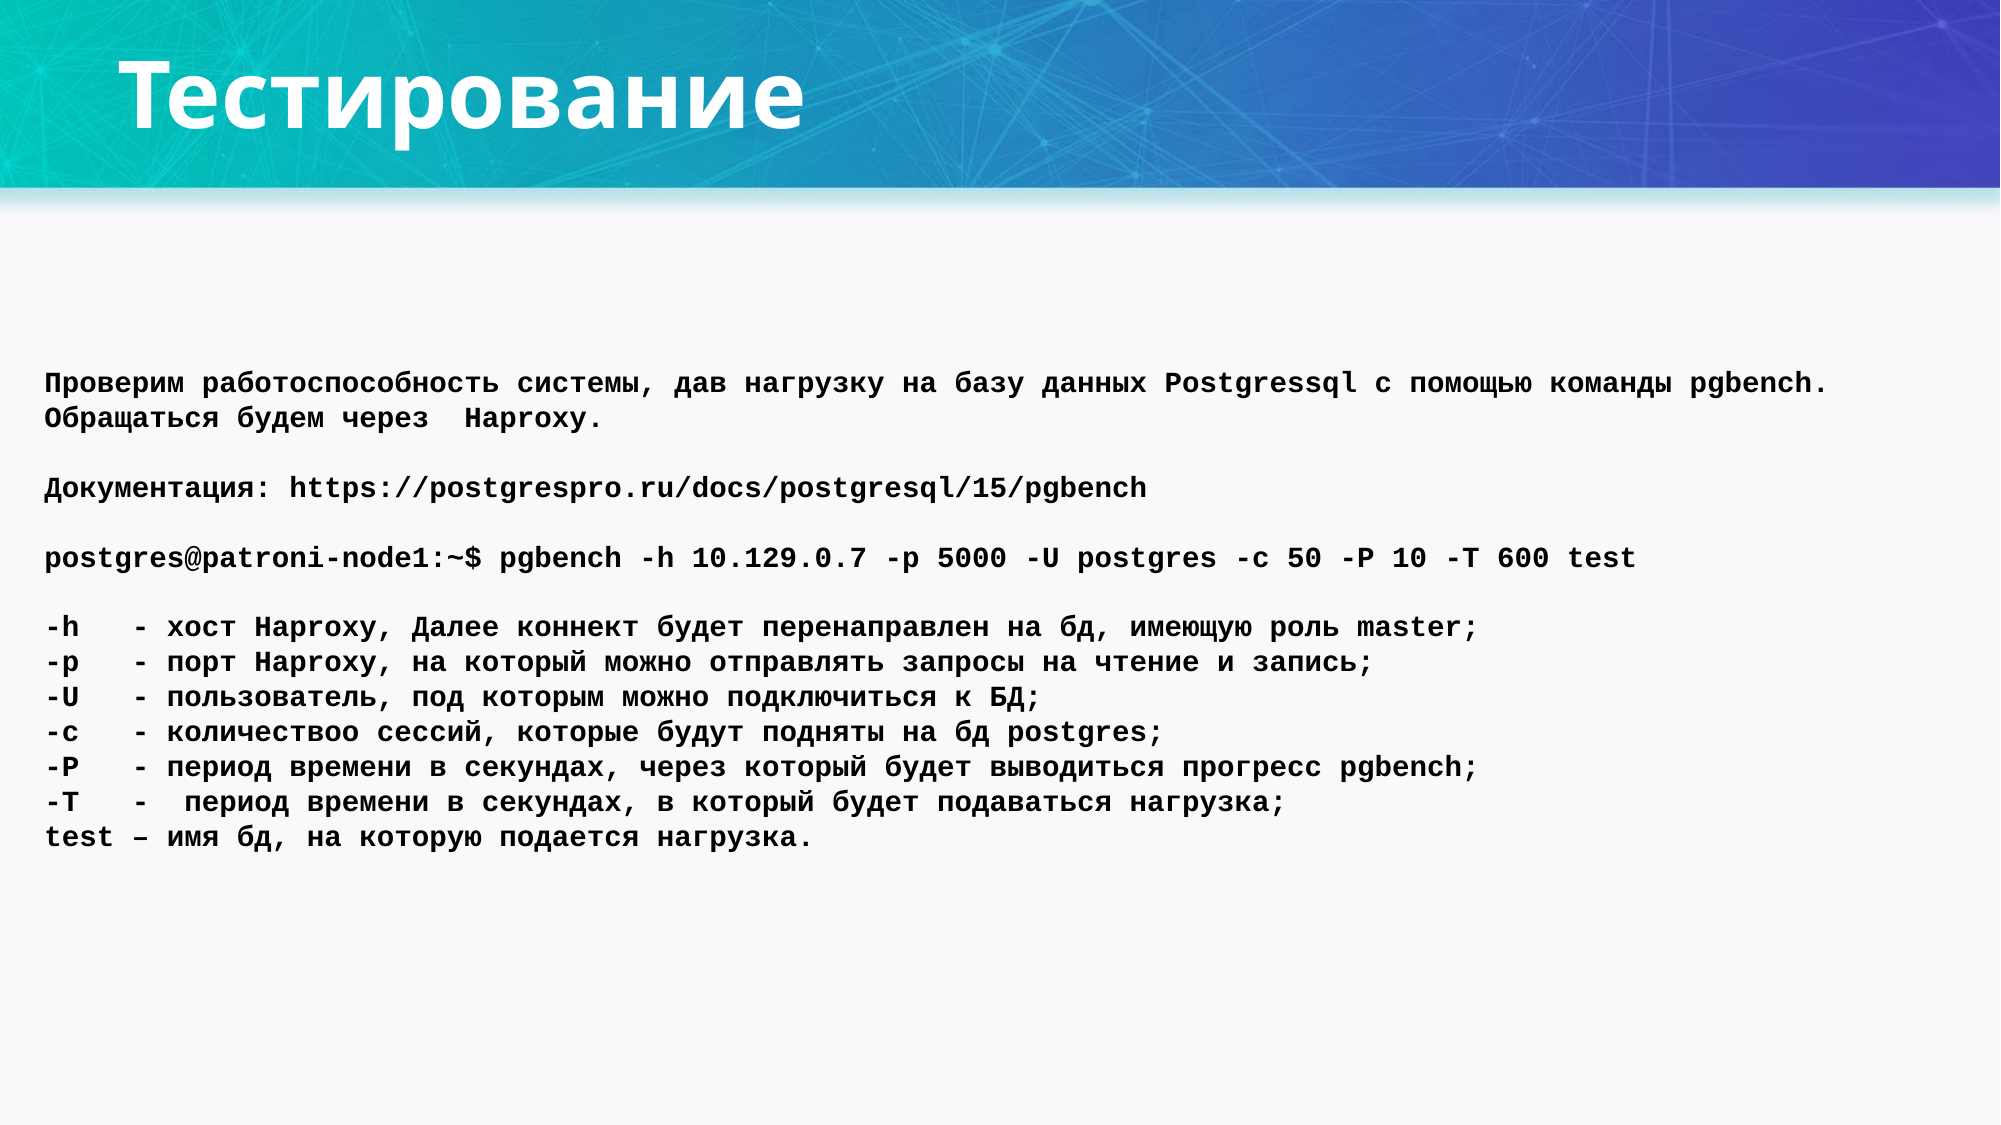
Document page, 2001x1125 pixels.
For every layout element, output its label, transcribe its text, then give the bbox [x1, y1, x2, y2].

text_box Тестирование [117, 57, 1882, 140]
text_box Тестирование [409, 87, 429, 118]
text_box Проверим работоспособность системы, дав нагрузку на базу данных Postgressql с помощью команды pgbench. Обращаться будем через Haproxy. Документация: https://postgrespro.ru/docs/postgresql/15/pgbench postgres@patroni-node1:~$ pgbench -h 10.129.0.7 -p 5000 -U postgres -c 50 -P 10 -T 600 test -h - хост Haproxy, Далее коннект будет перенаправлен на бд, имеющую роль master; -p - порт Haproxy, на который можно отправлять запросы на чтение и запись; -U - пользователь, под которым можно подключиться к БД; -с - количествоо сессий, которые будут подняты на бд postgres; -P - период времени в секундах, через который будет выводиться прогресс pgbench; -T - период времени в секундах, в который будет подаваться нагрузка; test – имя бд, на которую подается нагрузка. [29, 348, 1913, 973]
picture [0, 0, 2000, 1125]
